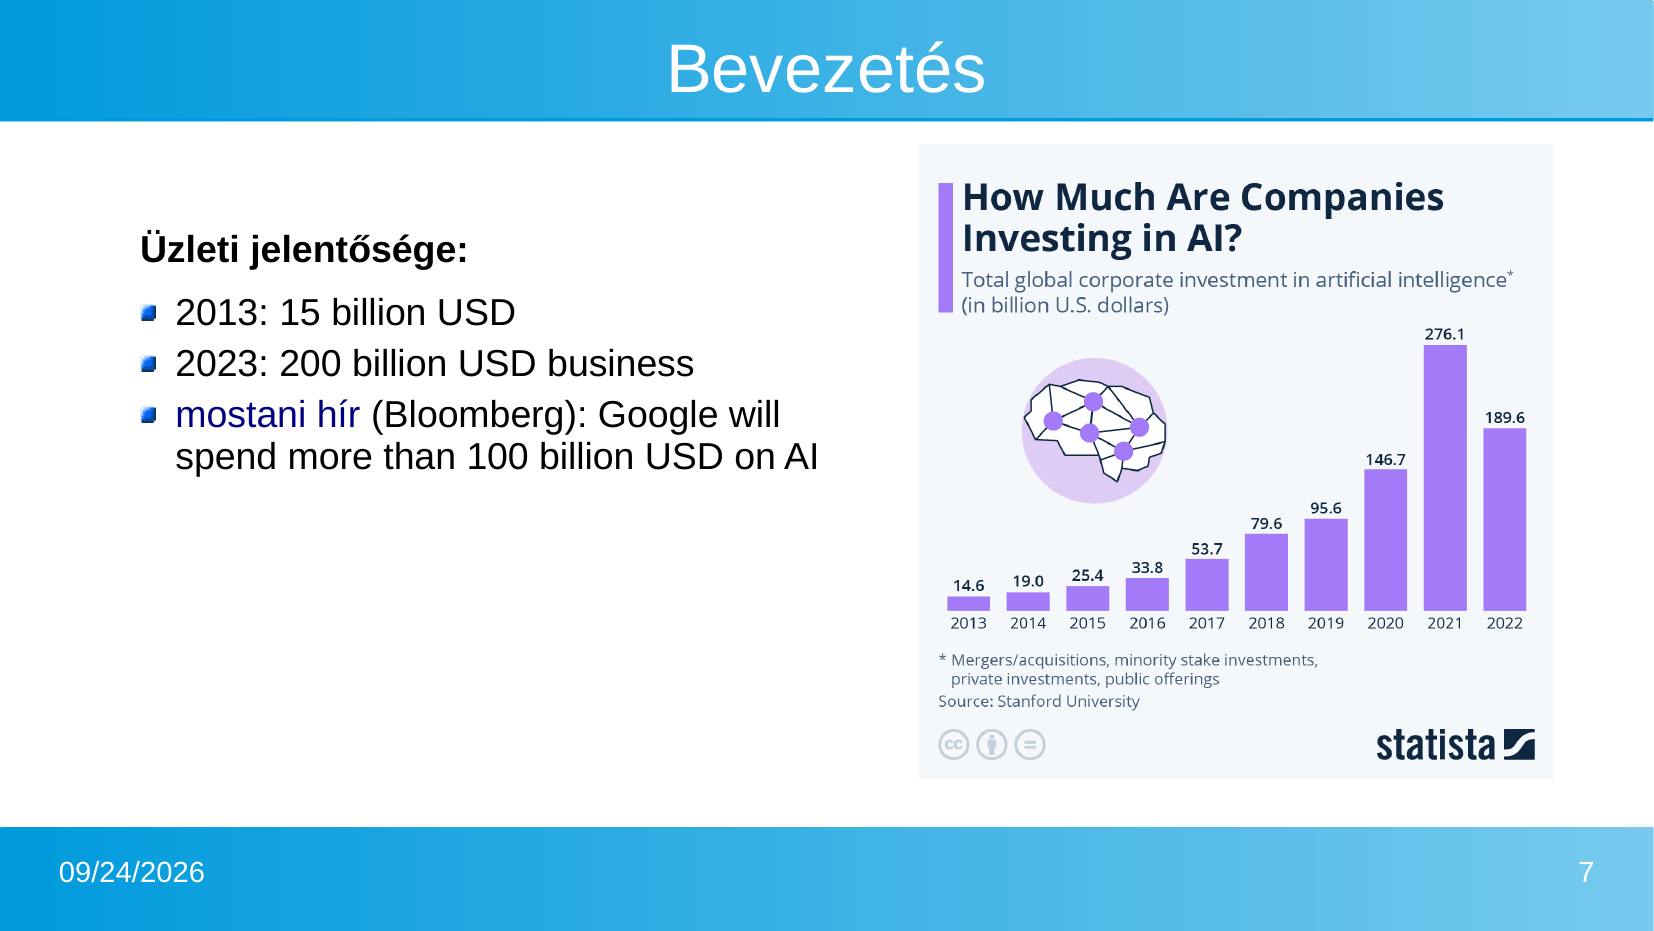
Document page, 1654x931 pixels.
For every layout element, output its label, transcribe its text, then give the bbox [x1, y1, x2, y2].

picture [919, 144, 1554, 779]
title Bevezetés [59, 29, 1595, 108]
text_box Üzleti jelentősége: 2013: 15 billion USD 2023: 200 billion USD business mostani hír (Bloomberg): Google will spend more than 100 billion USD on AI [125, 221, 870, 486]
